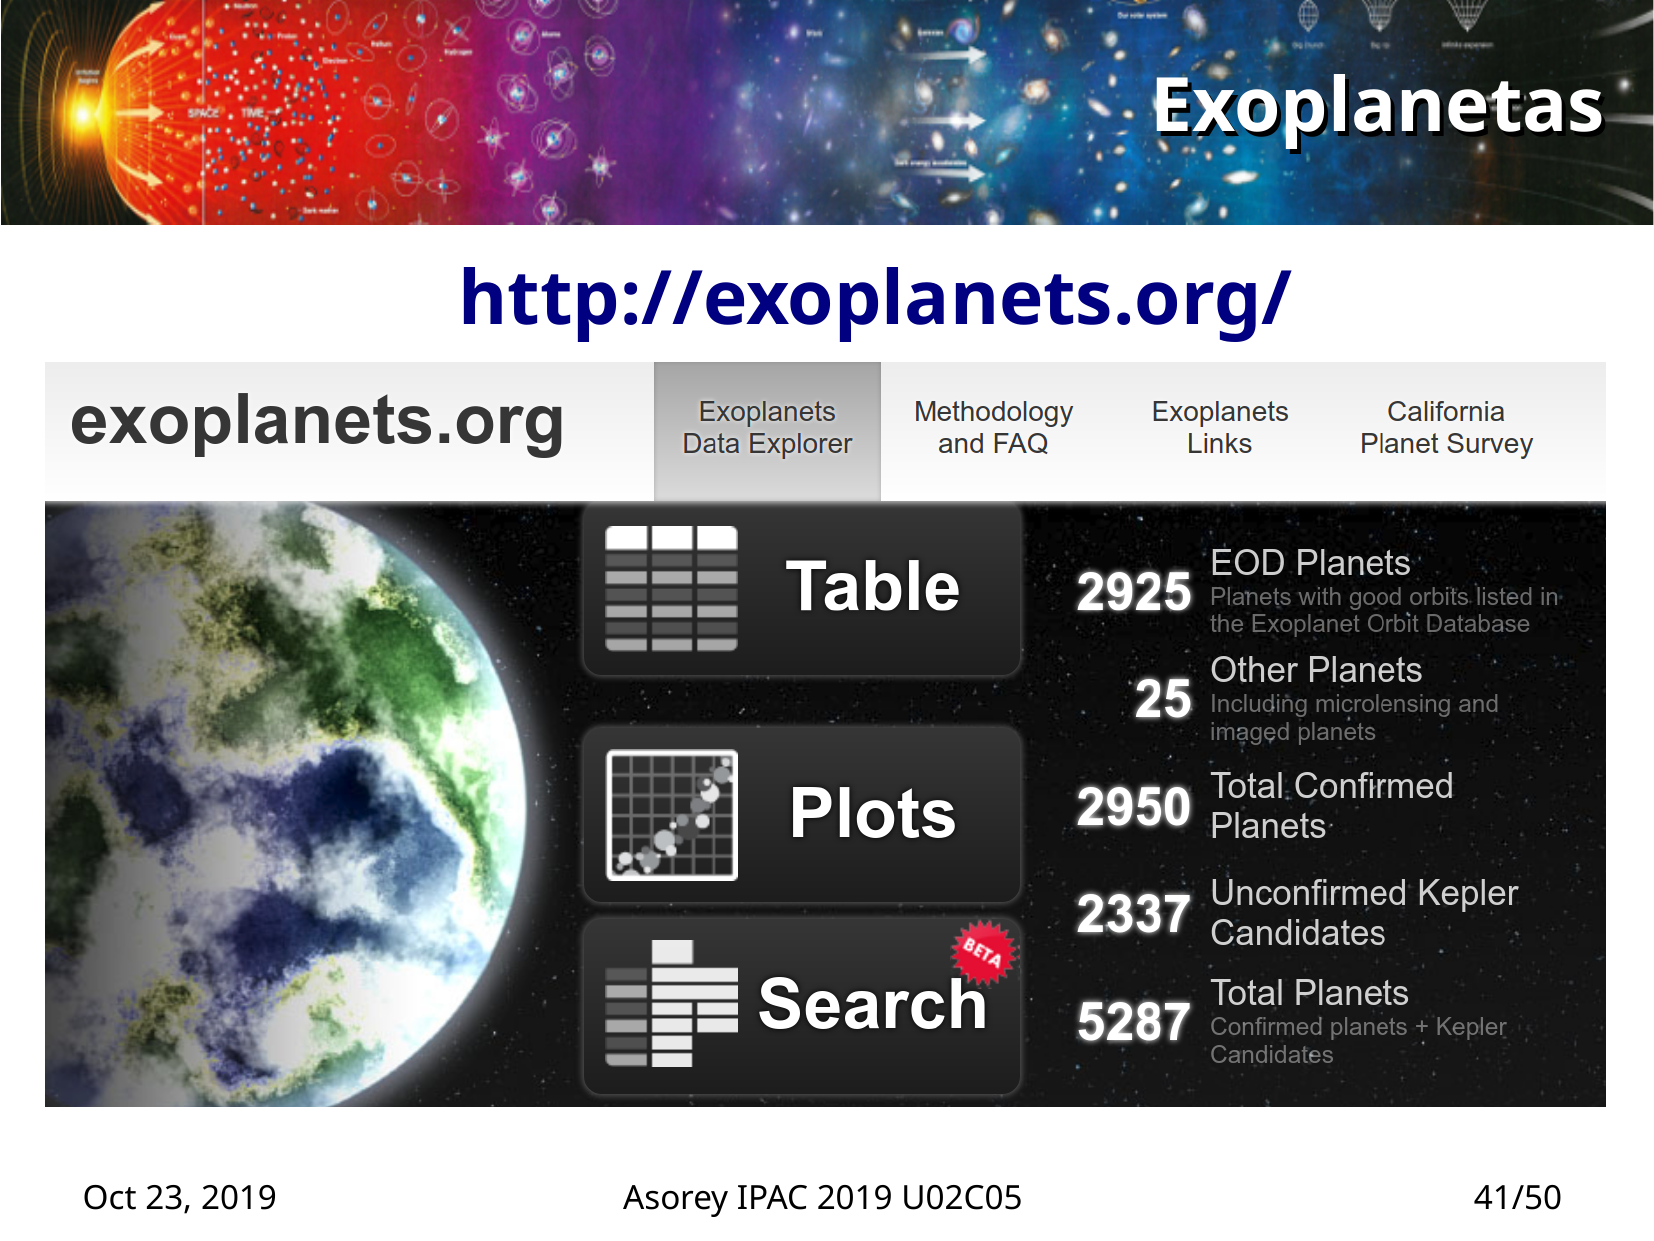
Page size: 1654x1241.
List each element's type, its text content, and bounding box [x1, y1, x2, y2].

text_box http://exoplanets.org/ [443, 237, 1221, 344]
picture [1, 0, 1654, 225]
title Exoplanetas [45, 15, 1606, 191]
picture [45, 362, 1606, 1107]
